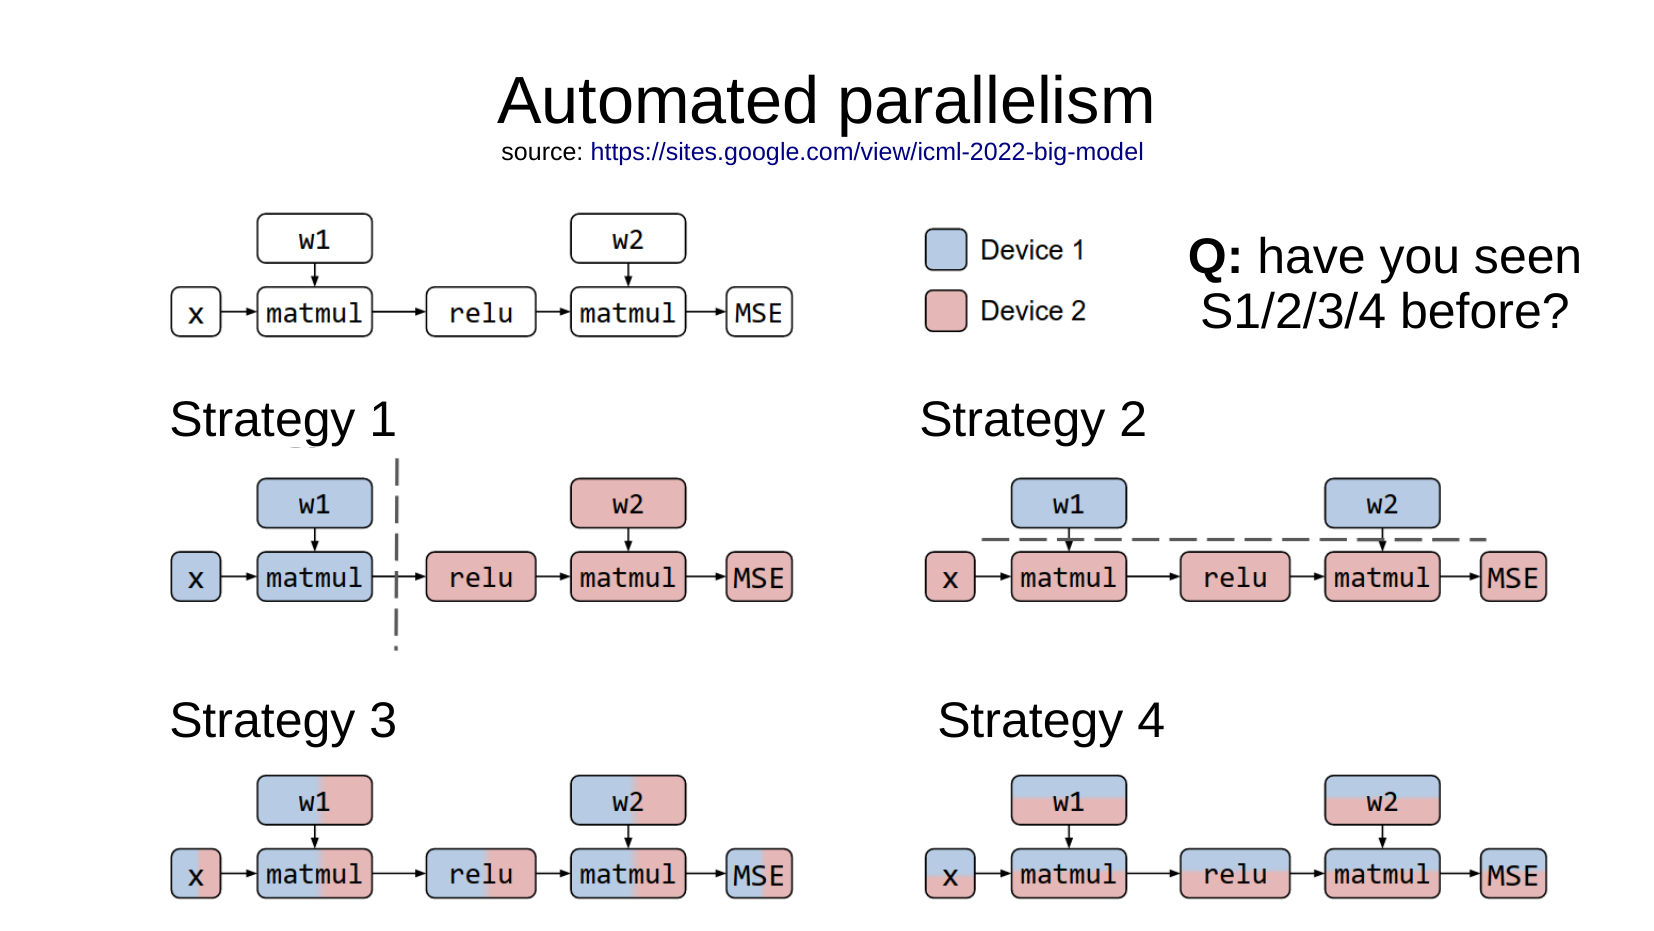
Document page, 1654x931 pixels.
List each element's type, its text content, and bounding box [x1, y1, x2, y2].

text_box Q: have you seen S1/2/3/4 before? [1158, 220, 1612, 535]
title Automated parallelism source: https://sites.google.com/view/icml-2022-big-model [82, 37, 1571, 193]
text_box Strategy 2 [904, 383, 1375, 566]
text_box Strategy 1 [154, 383, 625, 566]
text_box Strategy 3 [154, 685, 625, 868]
text_box Strategy 4 [922, 685, 1392, 868]
picture [136, 170, 1574, 923]
